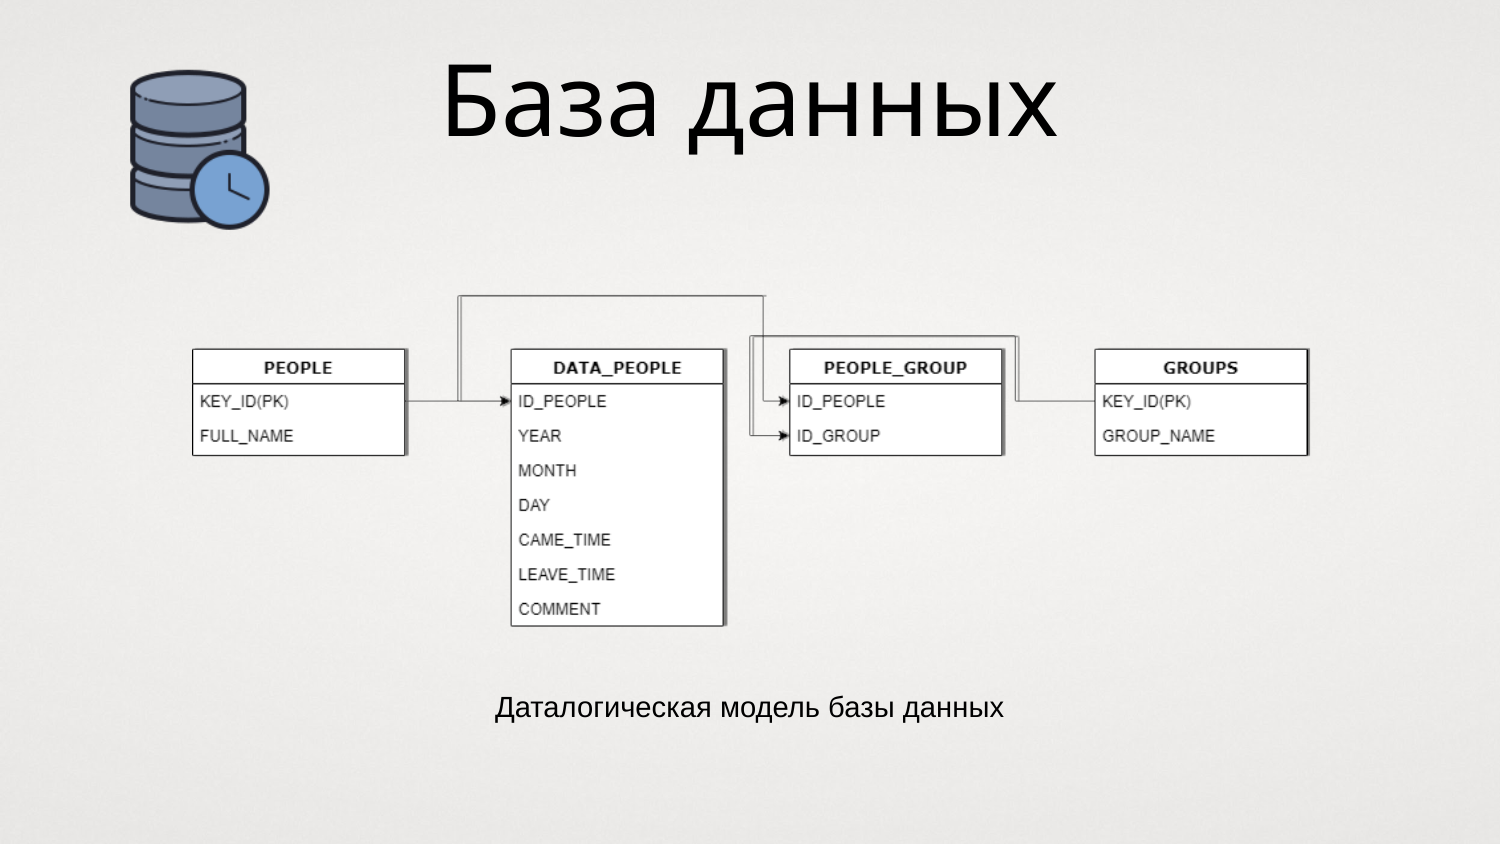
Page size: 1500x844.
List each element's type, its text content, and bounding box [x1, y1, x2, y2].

title База данных [417, 21, 1083, 167]
text_box Даталогическая модель базы данных [294, 684, 1206, 728]
picture [0, 0, 1500, 844]
